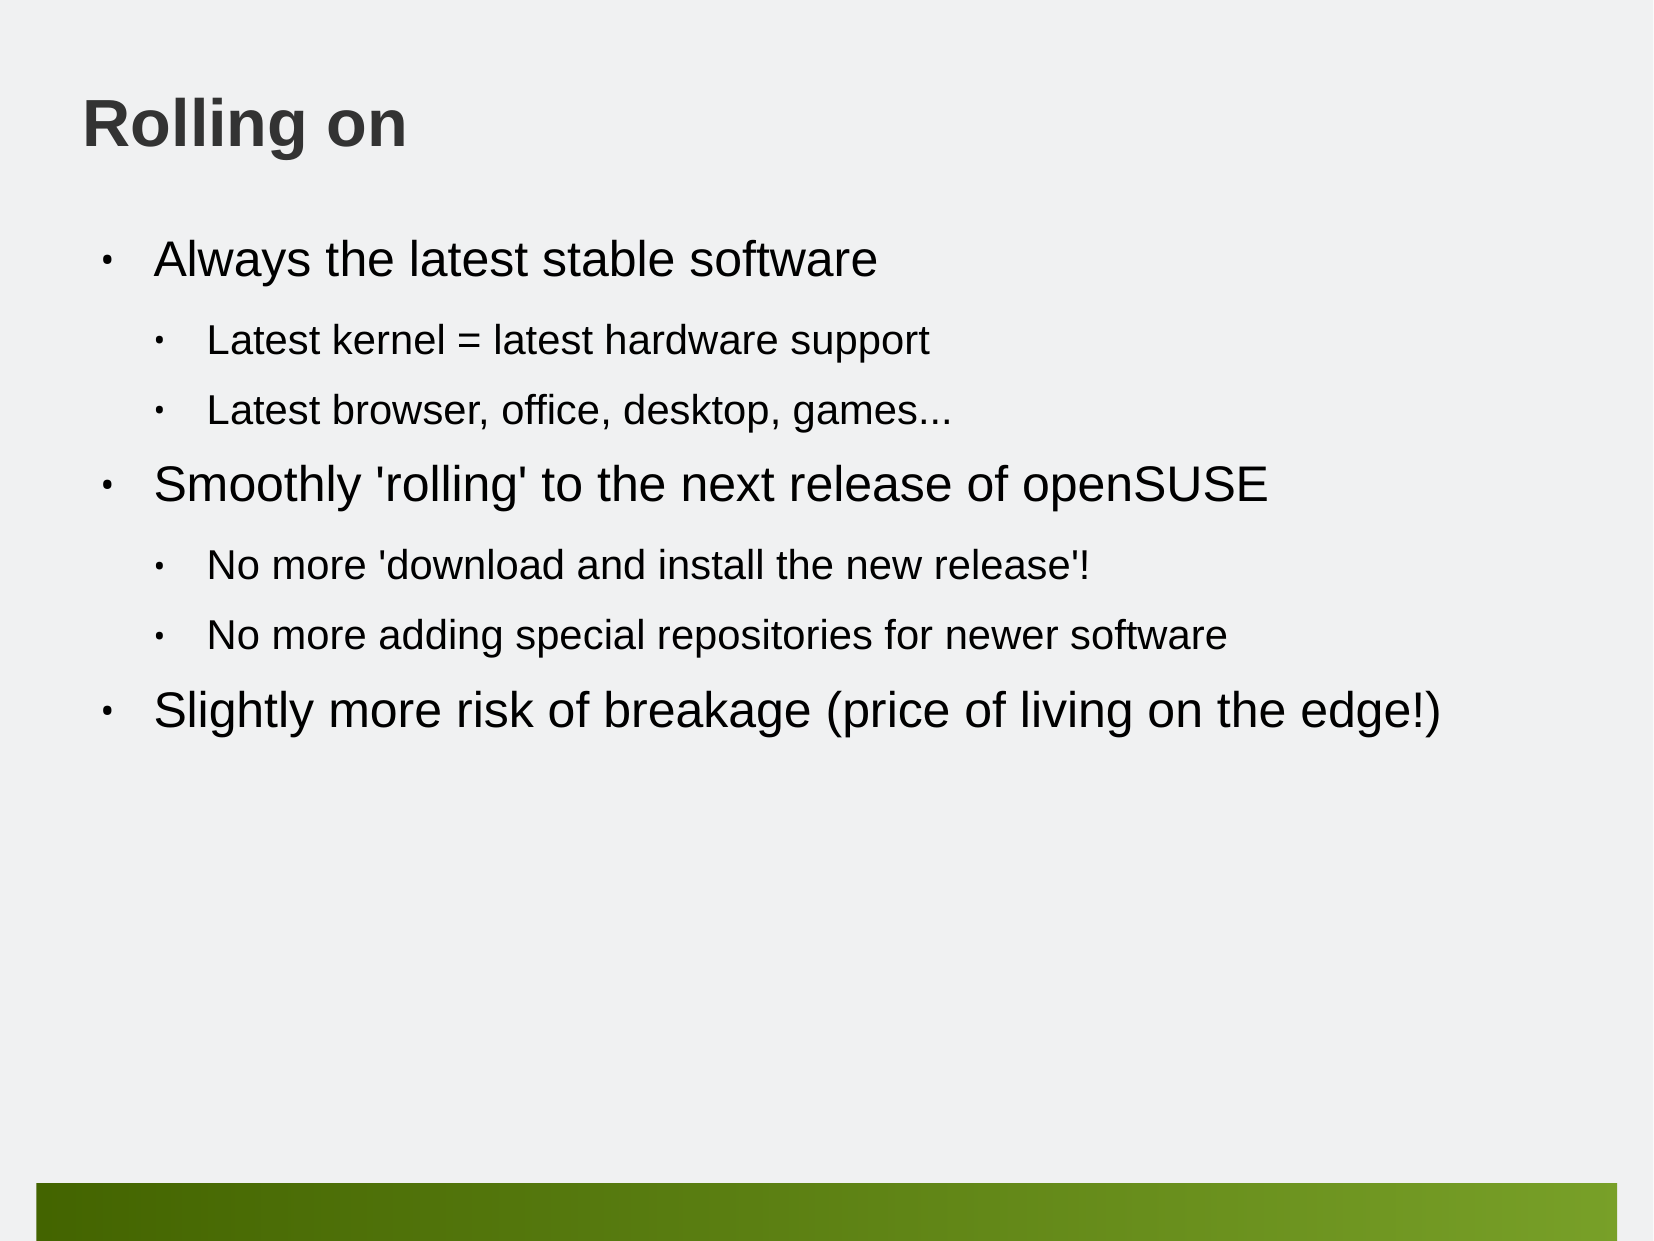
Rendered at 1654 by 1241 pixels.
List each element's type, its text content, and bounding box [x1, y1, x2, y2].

title Rolling on [82, 49, 1571, 198]
picture [0, 0, 1654, 1241]
list Always the latest stable software Latest kernel = latest hardware support Latest browser, office, desktop, games... Smoothly 'rolling' to the next release of openSUSE No more 'download and install the new release'! No more adding special repositories for newer software Slightly more risk of breakage (price of living on the edge!) [82, 231, 1571, 1050]
